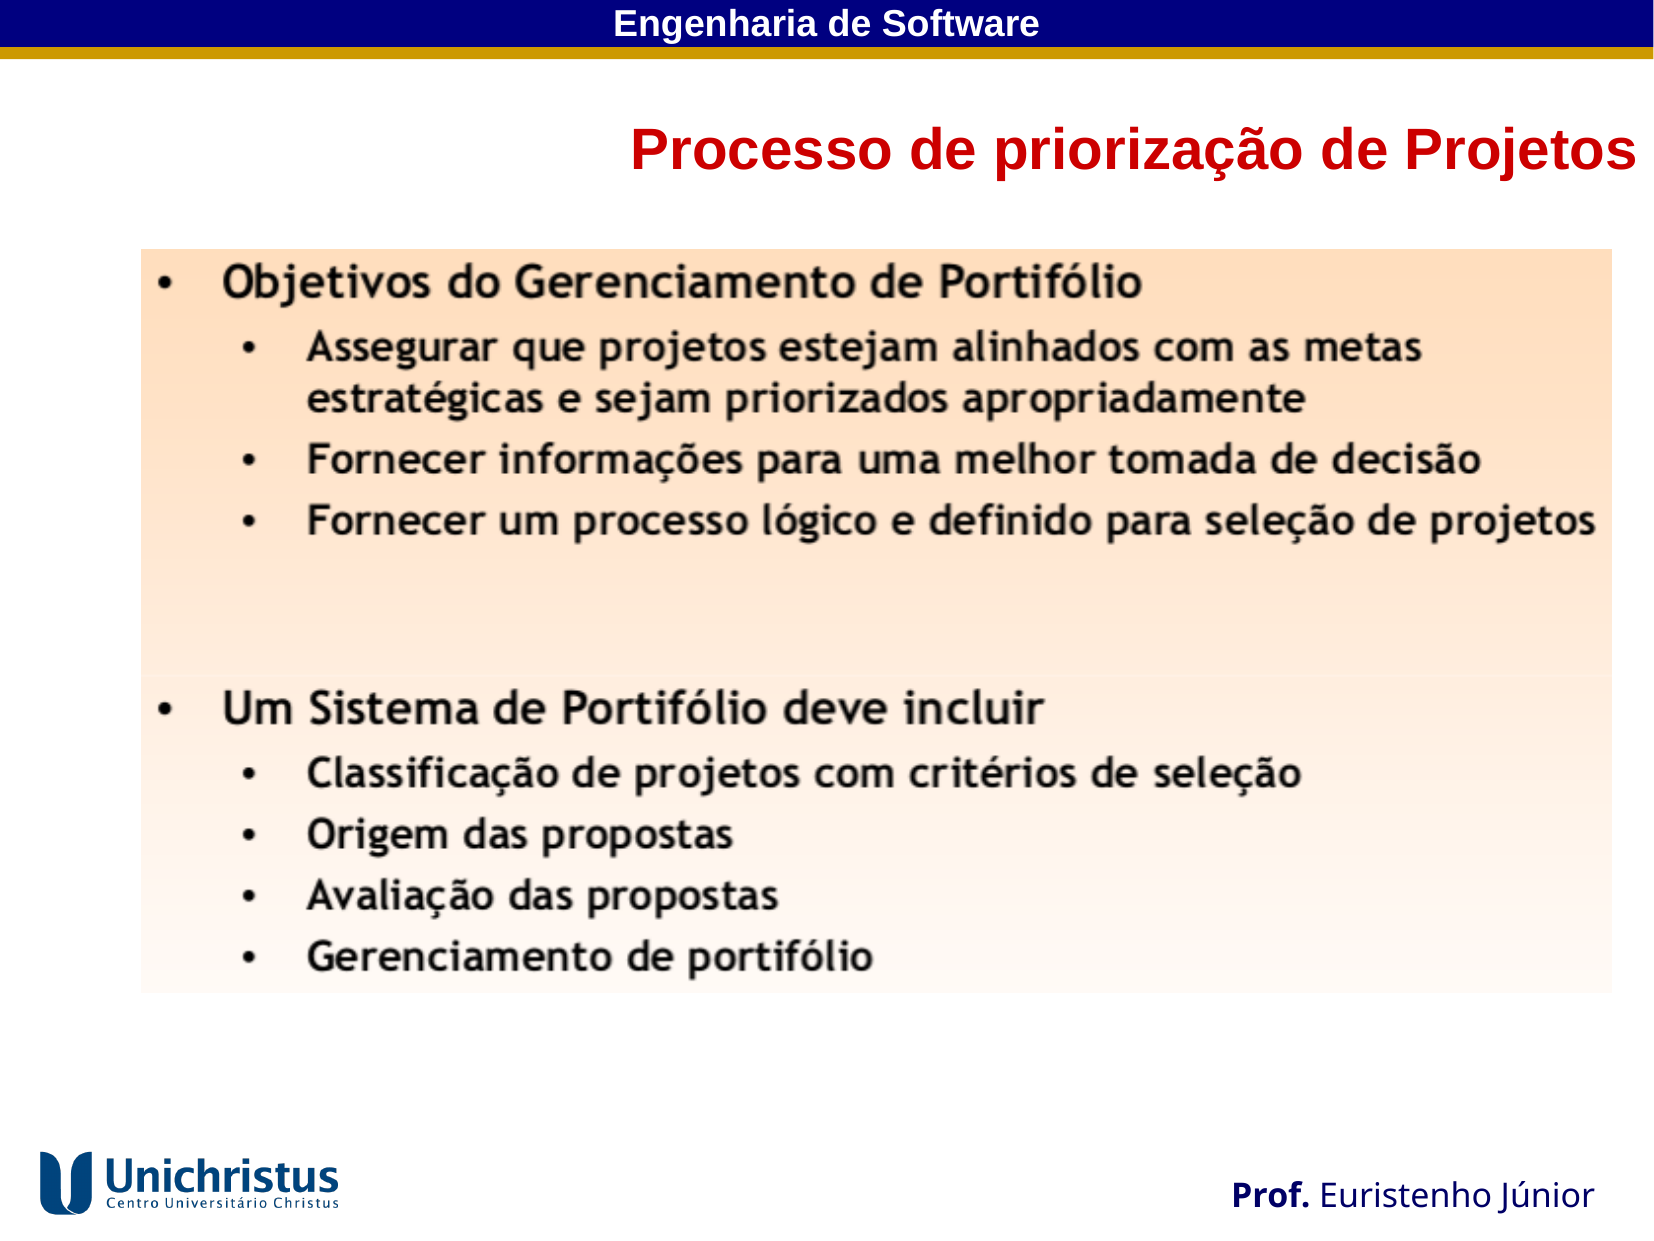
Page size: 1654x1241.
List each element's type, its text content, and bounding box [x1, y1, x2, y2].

text_box Engenharia de Software [0, 0, 1654, 47]
text_box [0, 47, 1654, 60]
picture [35, 1148, 343, 1217]
text_box Prof. Euristenho Júnior [1216, 1163, 1654, 1224]
picture [141, 249, 1612, 993]
text_box Processo de priorização de Projetos [615, 109, 1654, 189]
